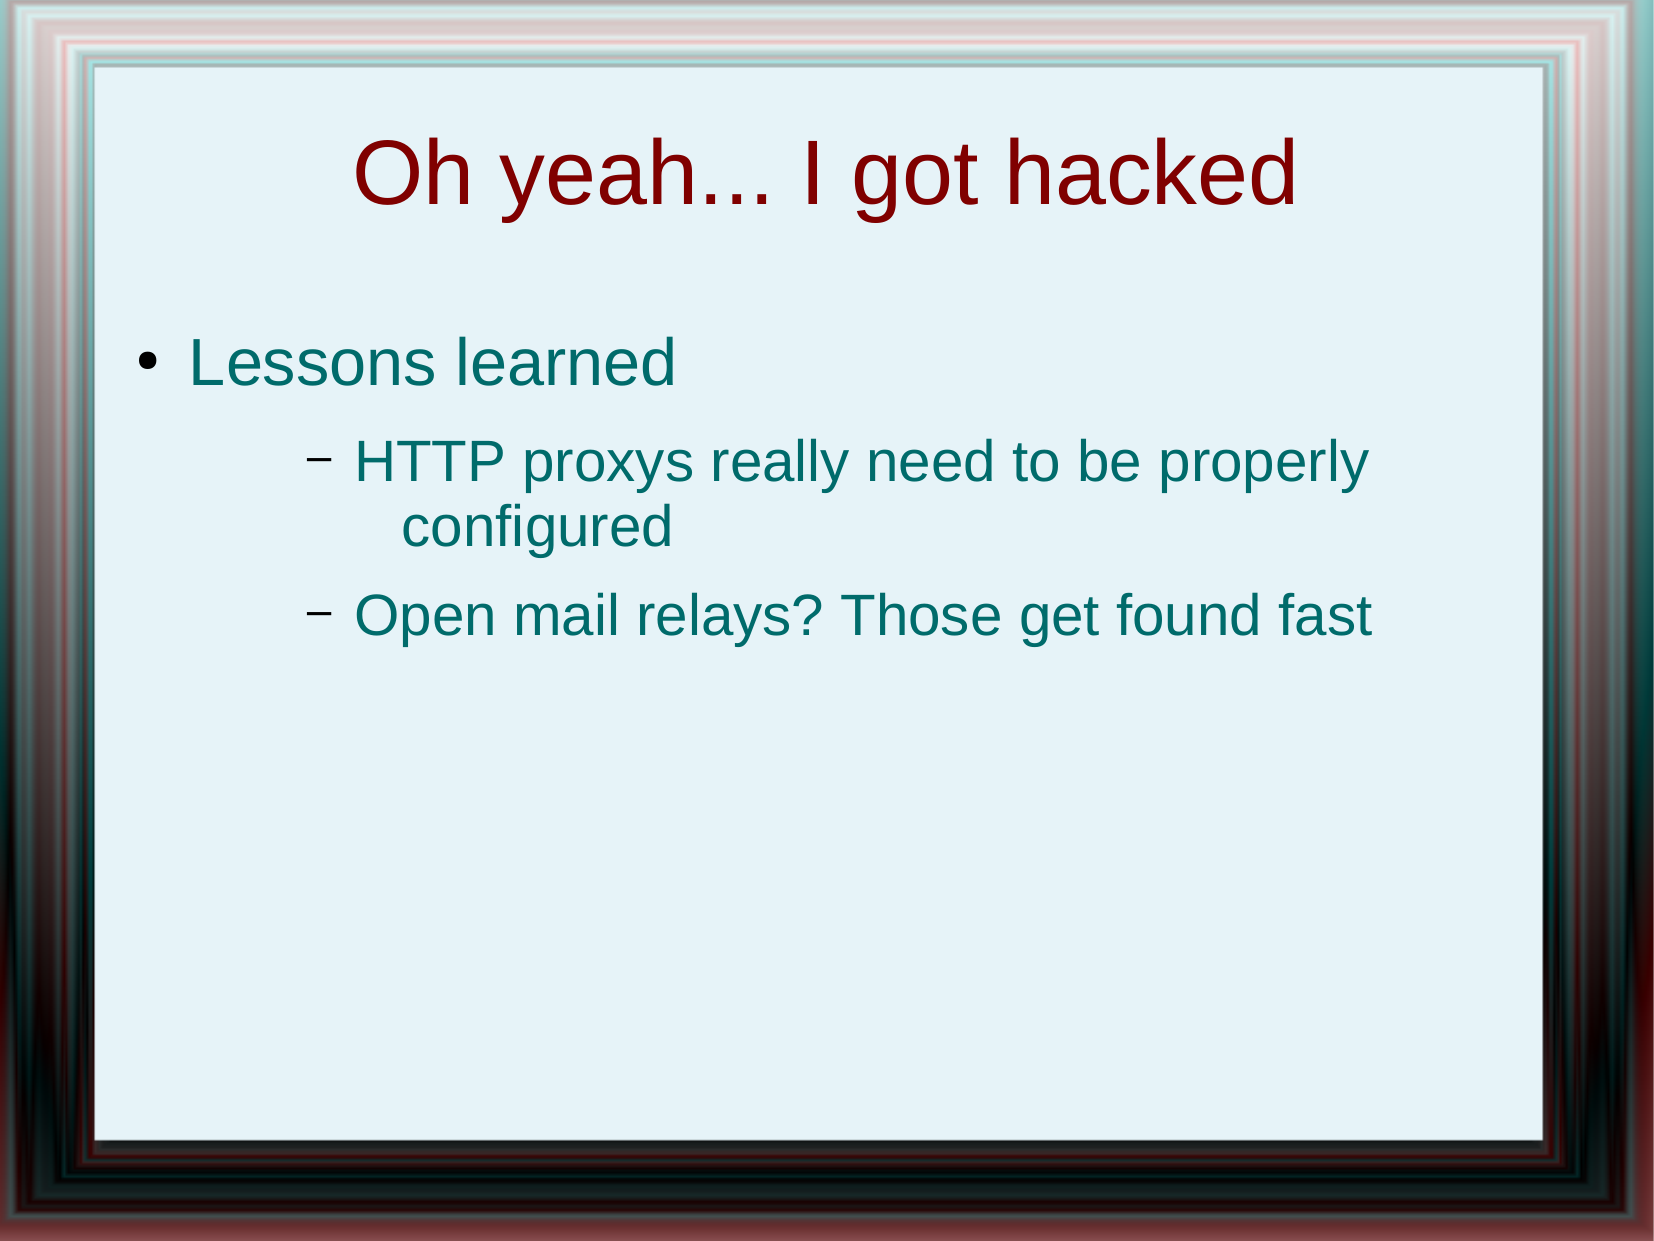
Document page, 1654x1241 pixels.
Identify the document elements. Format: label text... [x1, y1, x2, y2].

list Lessons learned HTTP proxys really need to be properly configured Open mail relays? Those get found fast [118, 324, 1506, 1129]
title Oh yeah... I got hacked [118, 95, 1536, 250]
picture [0, 0, 1654, 1241]
